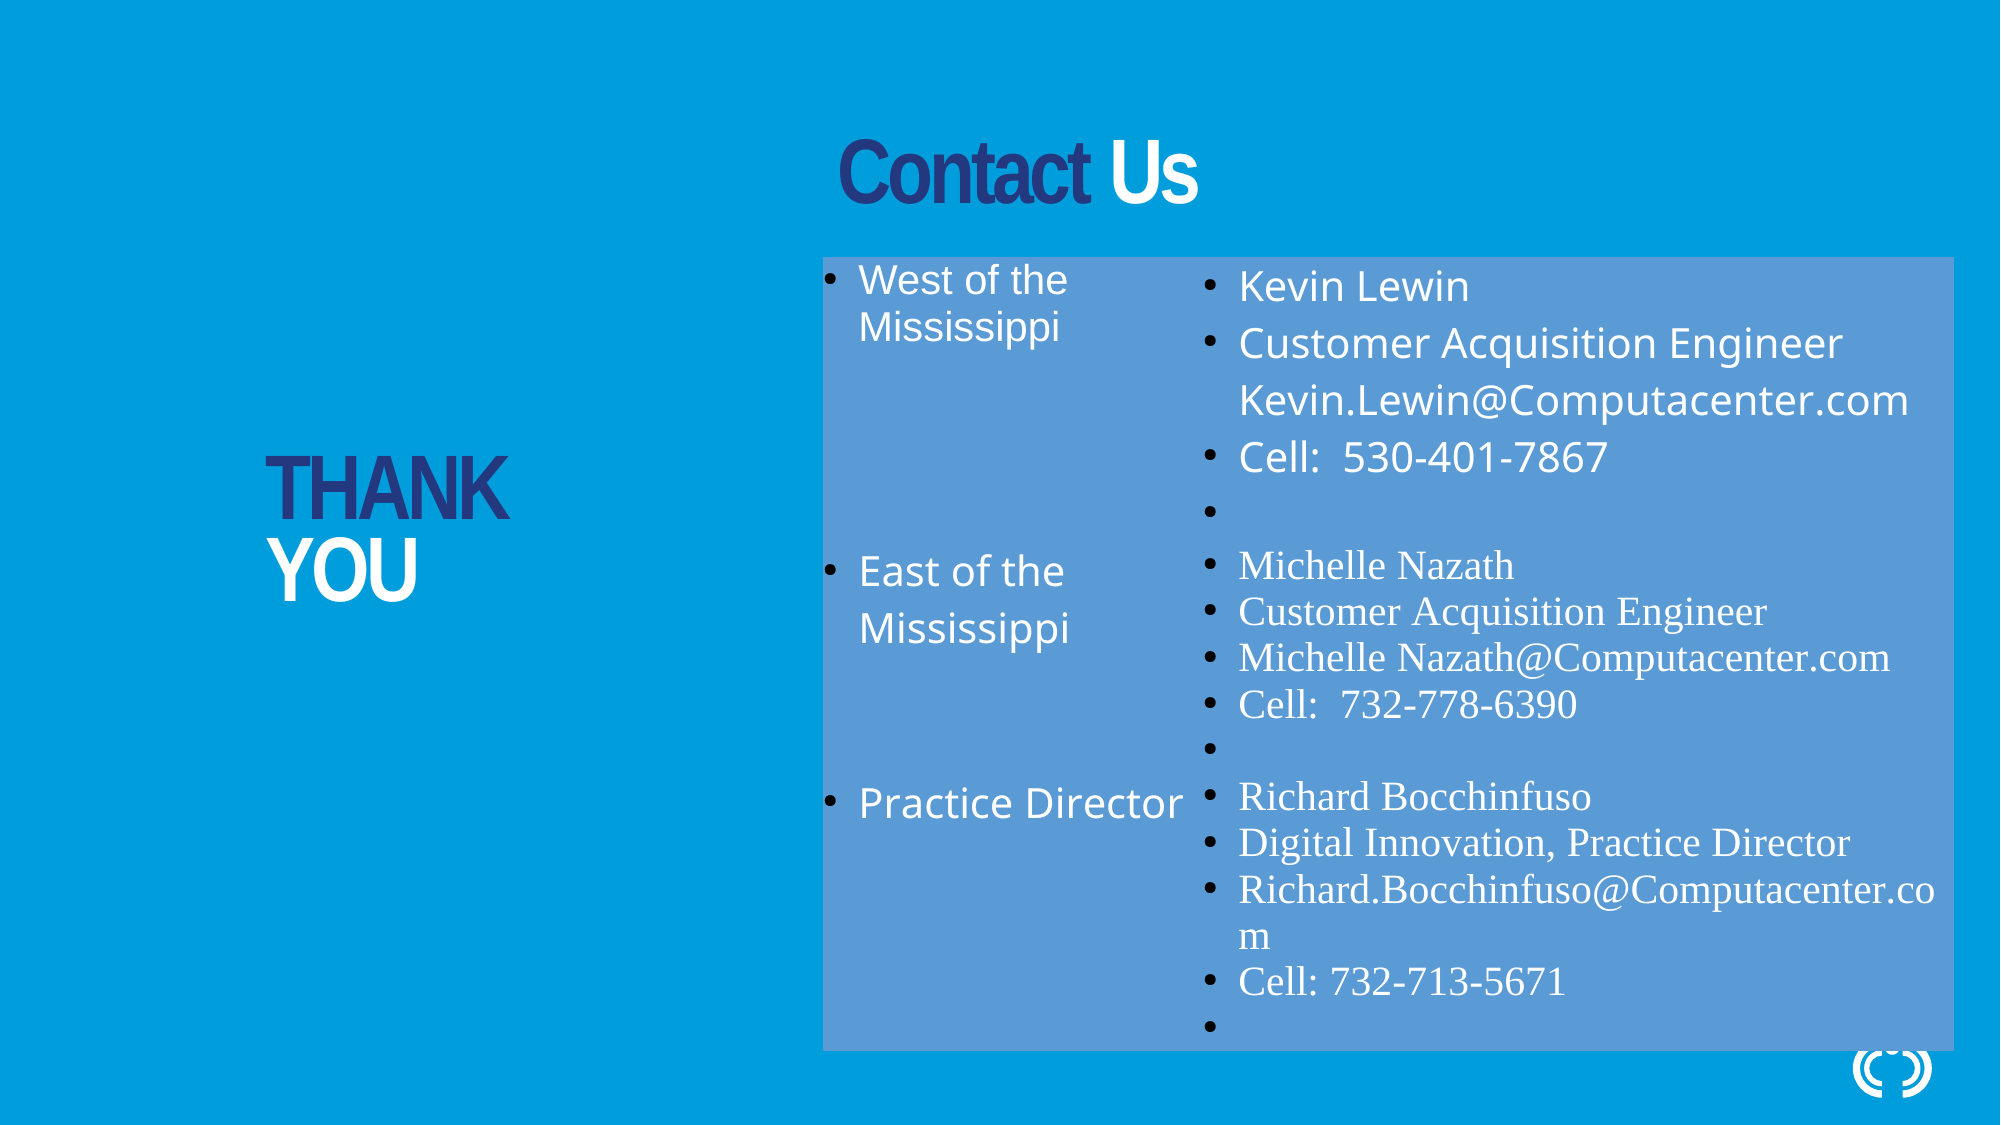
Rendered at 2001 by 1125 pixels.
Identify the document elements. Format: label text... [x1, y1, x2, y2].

table_cell Practice Director [823, 773, 1203, 1051]
table_cell East of the Mississippi [823, 542, 1203, 773]
table_header Kevin Lewin Customer Acquisition Engineer Kevin.Lewin@Computacenter.com Cell: 530-401-7867 [1203, 257, 1954, 542]
table_header West of the Mississippi [823, 257, 1203, 542]
text_box Contact Us [822, 117, 1466, 240]
text_box THANK YOU [250, 430, 823, 724]
table_cell Richard Bocchinfuso Digital Innovation, Practice Director Richard.Bocchinfuso@Computacenter.com Cell: 732-713-5671 [1203, 773, 1954, 1051]
table_cell Michelle Nazath Customer Acquisition Engineer Michelle Nazath@Computacenter.com Cell: 732-778-6390 [1203, 542, 1954, 773]
